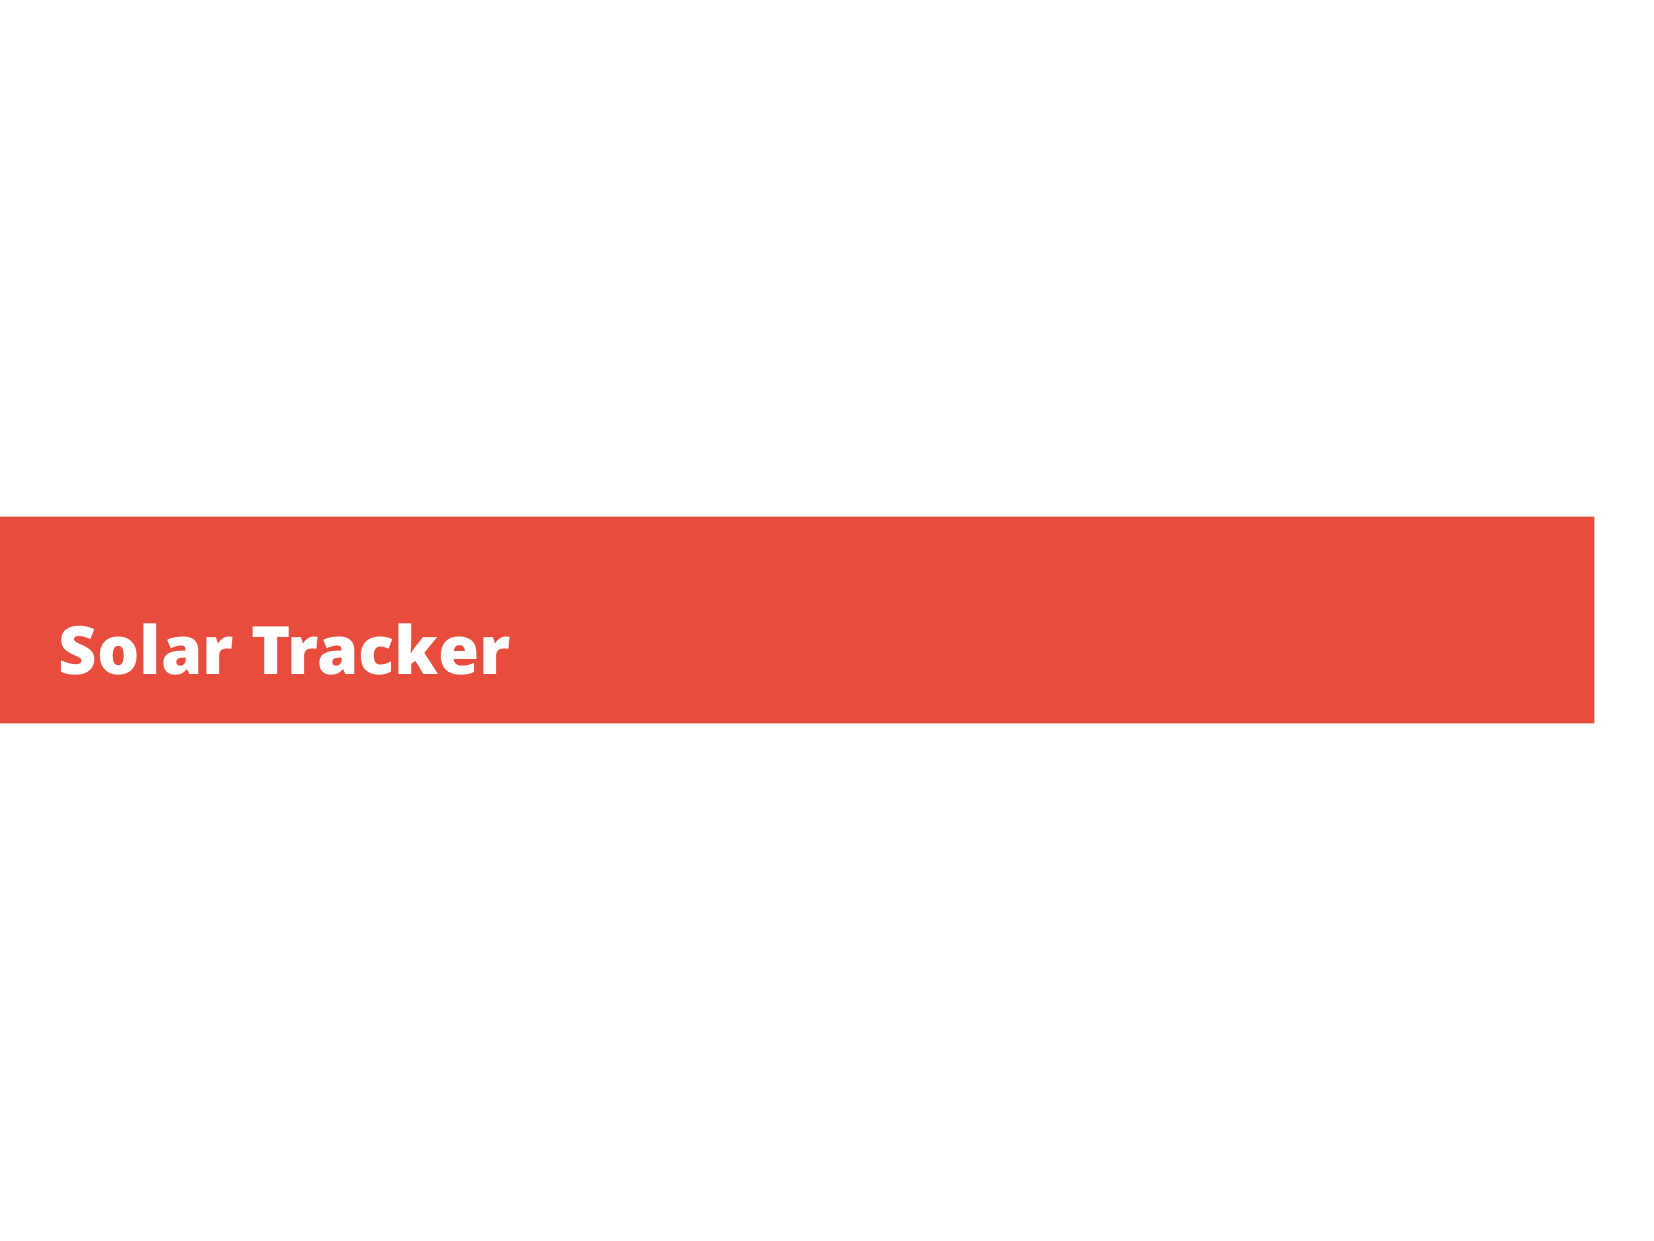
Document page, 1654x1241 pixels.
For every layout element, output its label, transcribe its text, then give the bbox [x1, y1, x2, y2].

title Solar Tracker [59, 546, 1595, 694]
